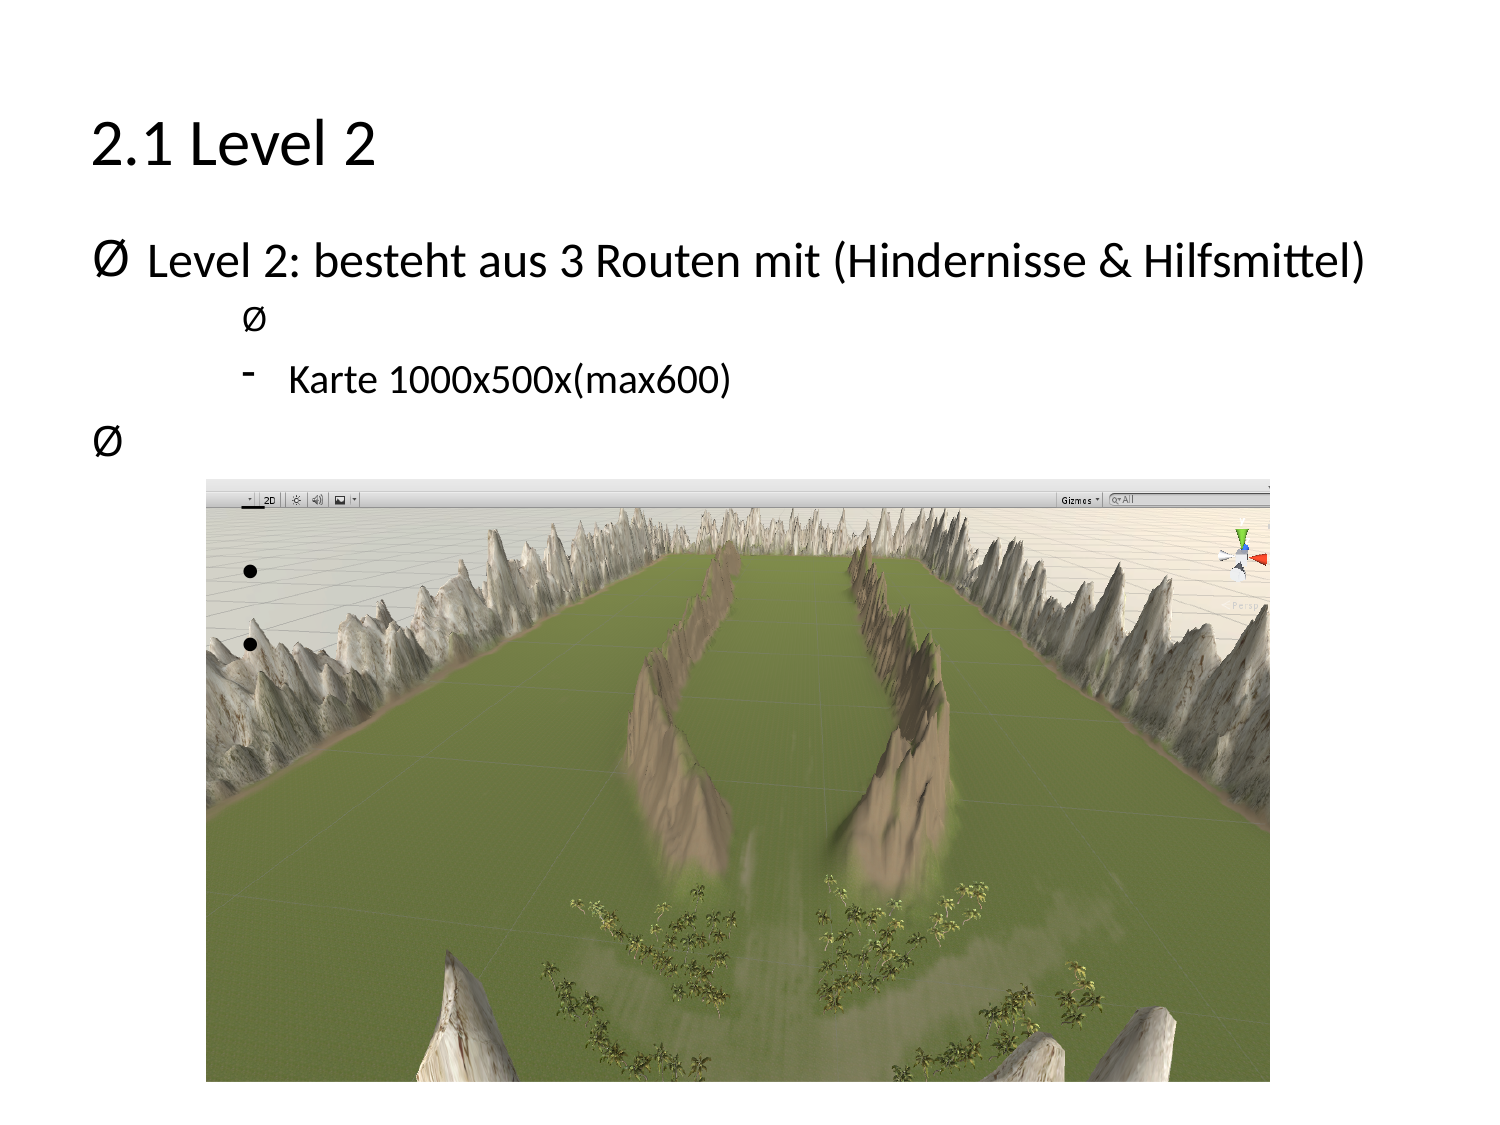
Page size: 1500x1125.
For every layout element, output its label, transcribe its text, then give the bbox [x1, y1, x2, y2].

title 2.1 Level 2 [75, 45, 1426, 233]
picture [206, 1012, 1270, 1083]
text_box Level 2: besteht aus 3 Routen mit (Hindernisse & Hilfsmittel) Karte 1000x500x(max600) [76, 219, 1427, 1012]
